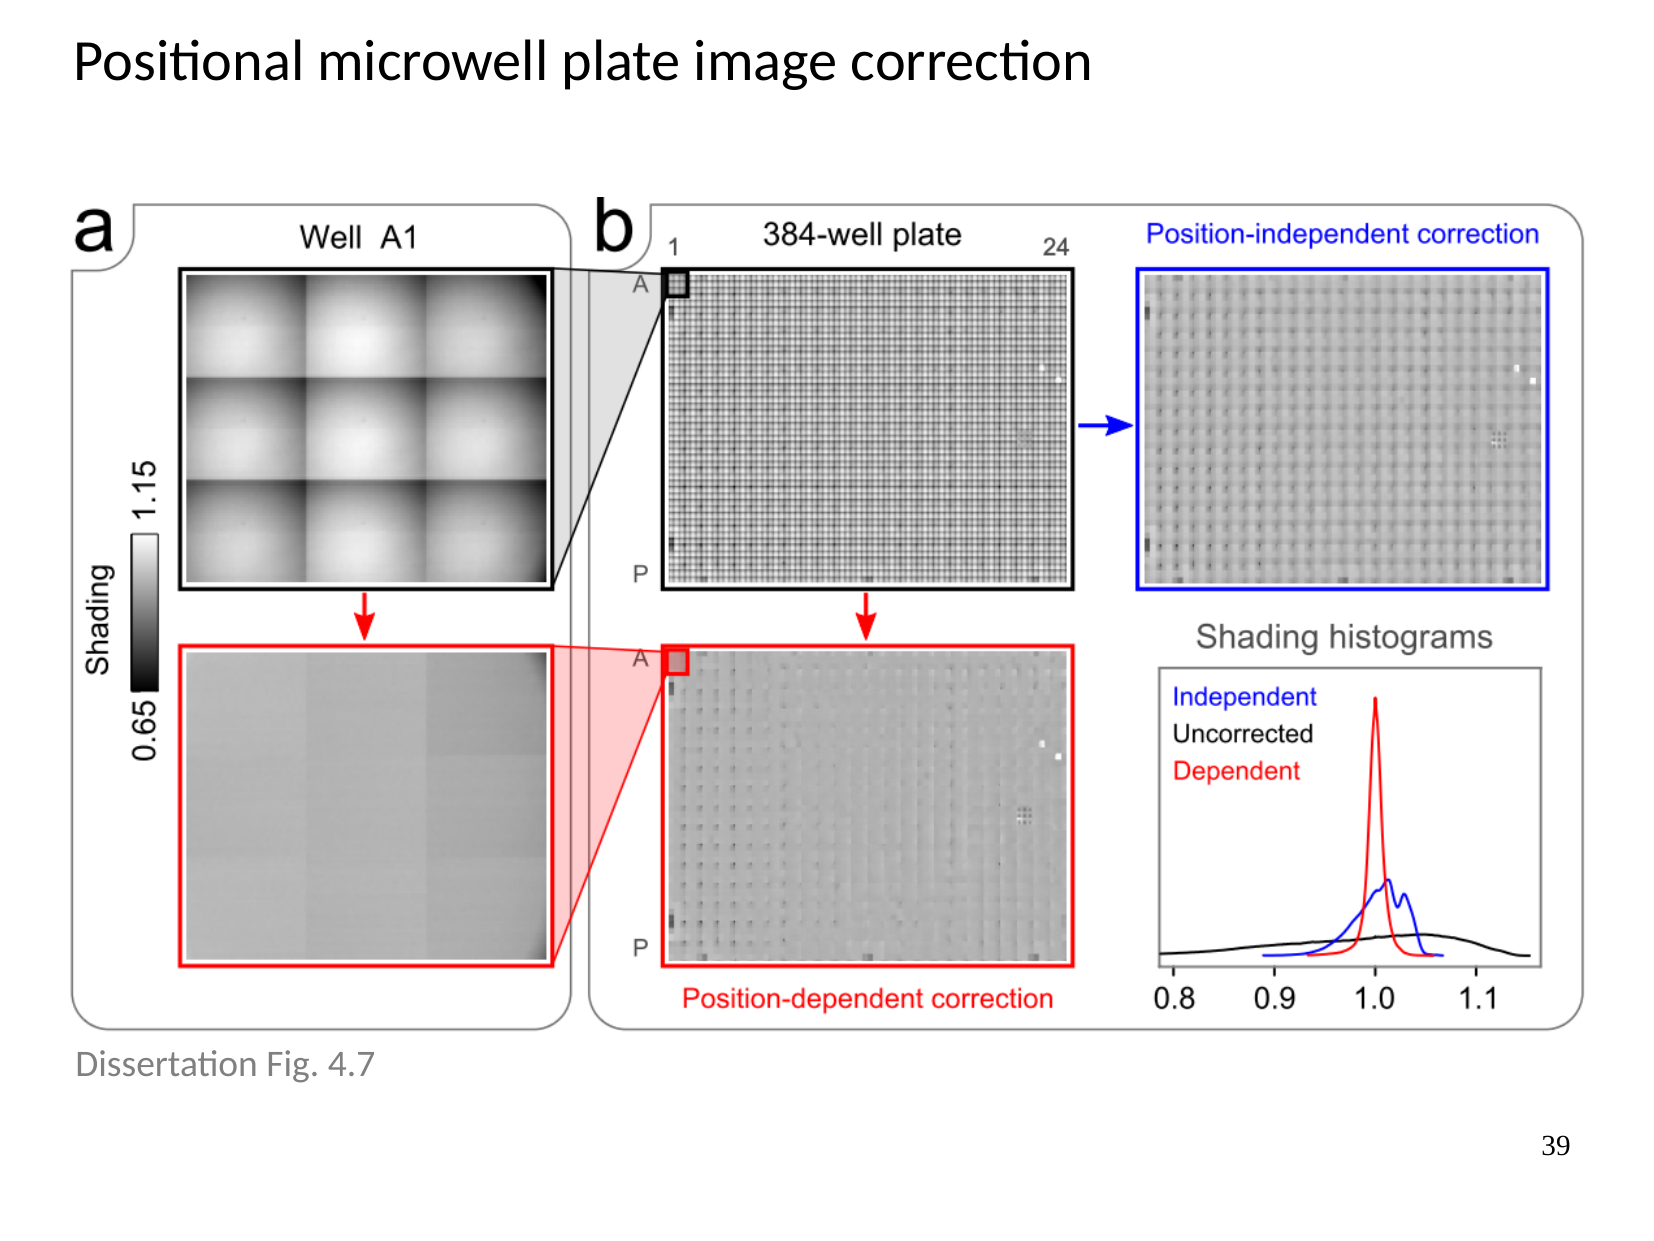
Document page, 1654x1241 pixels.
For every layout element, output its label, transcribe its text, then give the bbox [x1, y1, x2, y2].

picture [59, 197, 1592, 1034]
text_box Positional microwell plate image correction [59, 29, 1536, 148]
text_box Dissertation Fig. 4.7 [60, 1040, 857, 1123]
